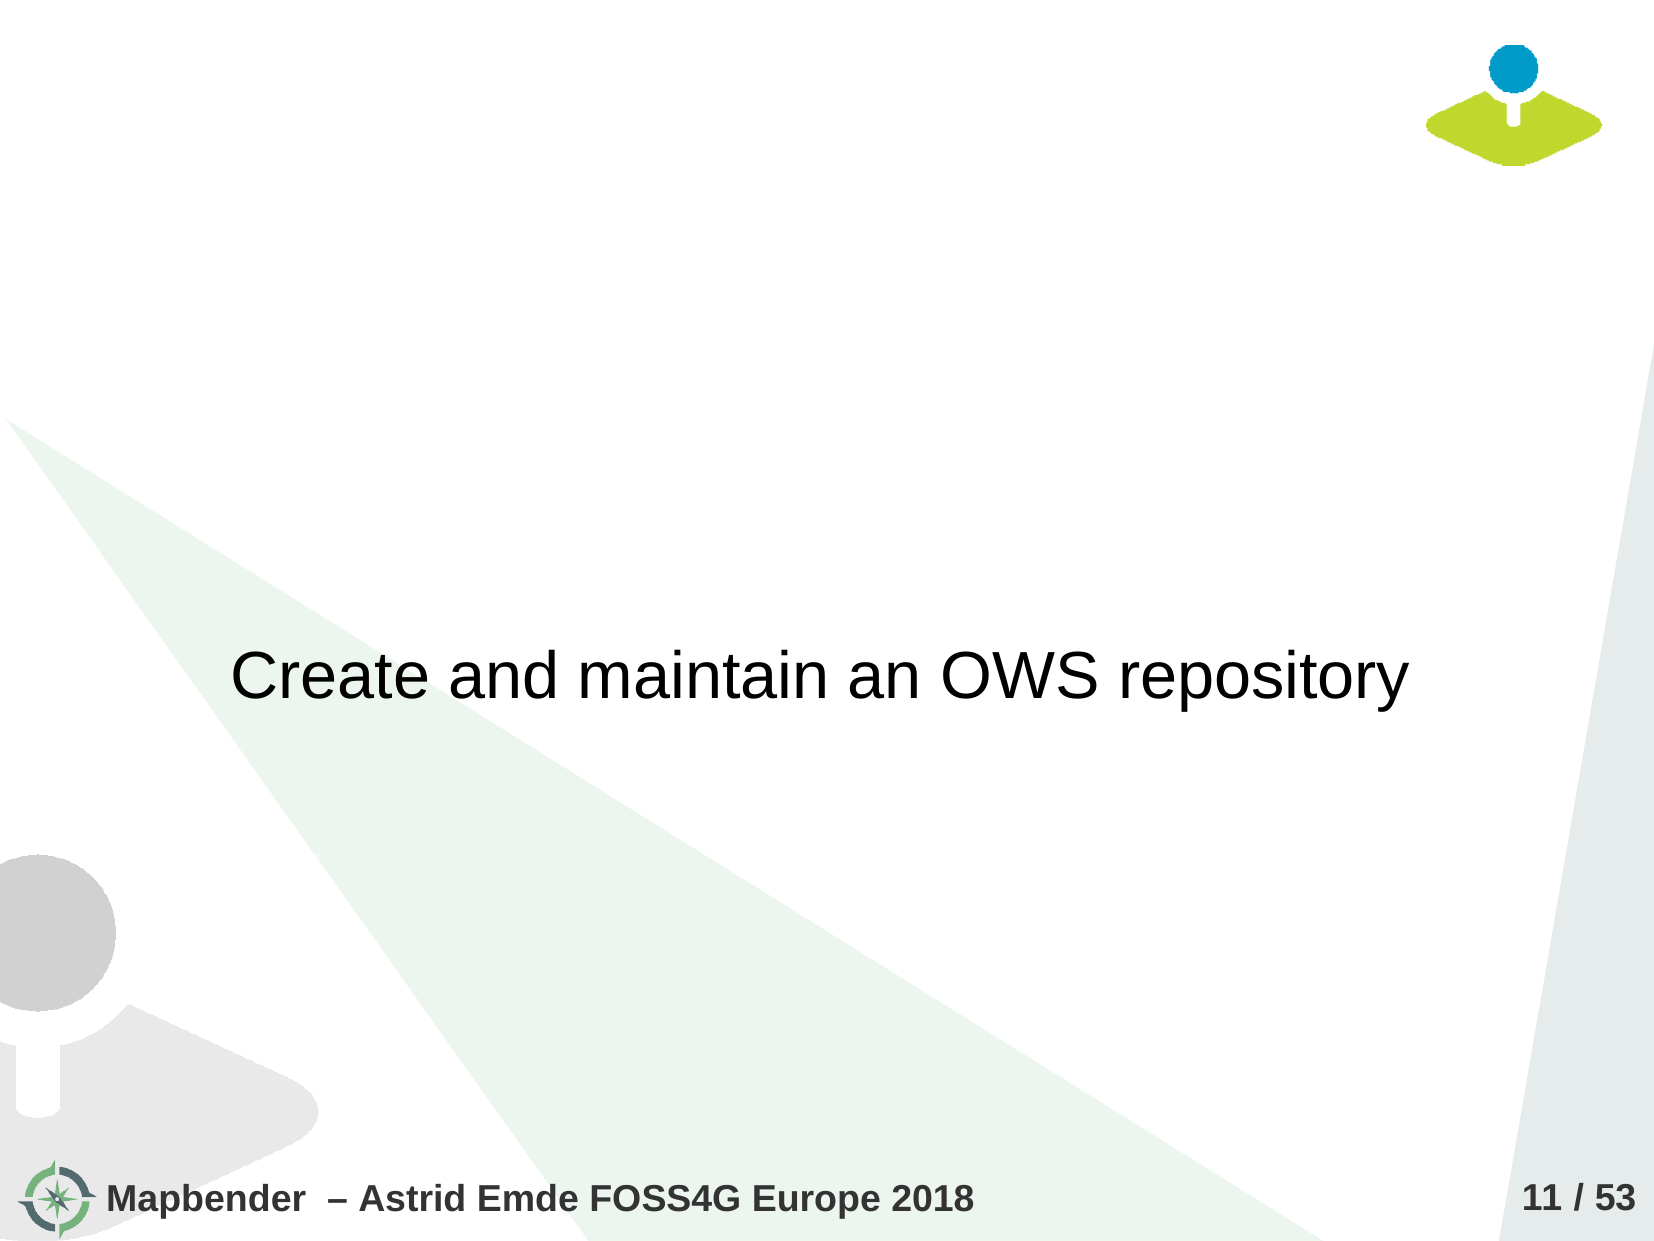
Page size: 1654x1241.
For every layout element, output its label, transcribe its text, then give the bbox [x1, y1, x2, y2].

picture [16, 1158, 98, 1240]
subtitle Create and maintain an OWS repository [76, 177, 1565, 1173]
picture [1426, 45, 1604, 166]
